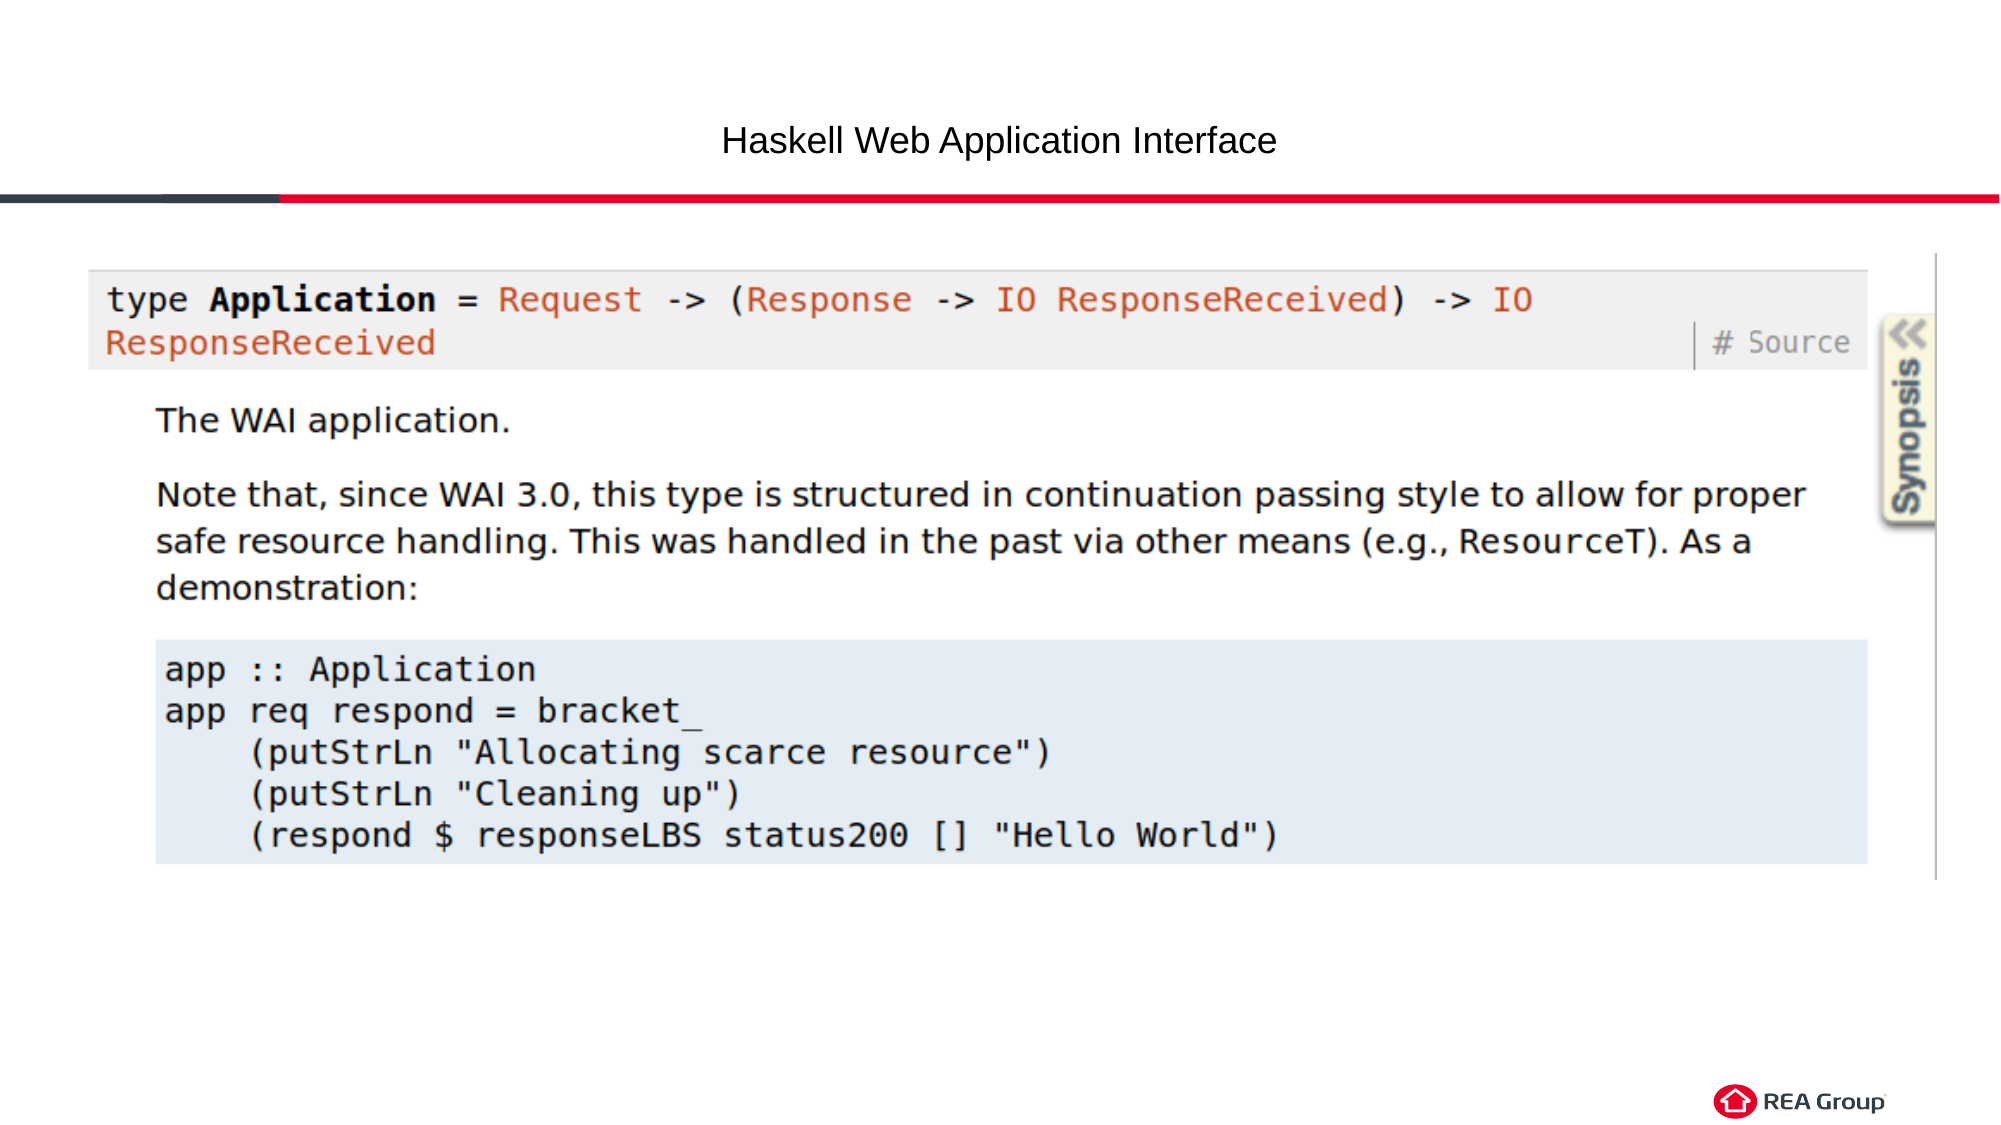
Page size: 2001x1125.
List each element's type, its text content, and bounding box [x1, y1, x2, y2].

picture [75, 253, 1937, 880]
text_box Haskell Web Application Interface [99, 44, 1900, 233]
picture [1698, 1021, 1901, 1125]
